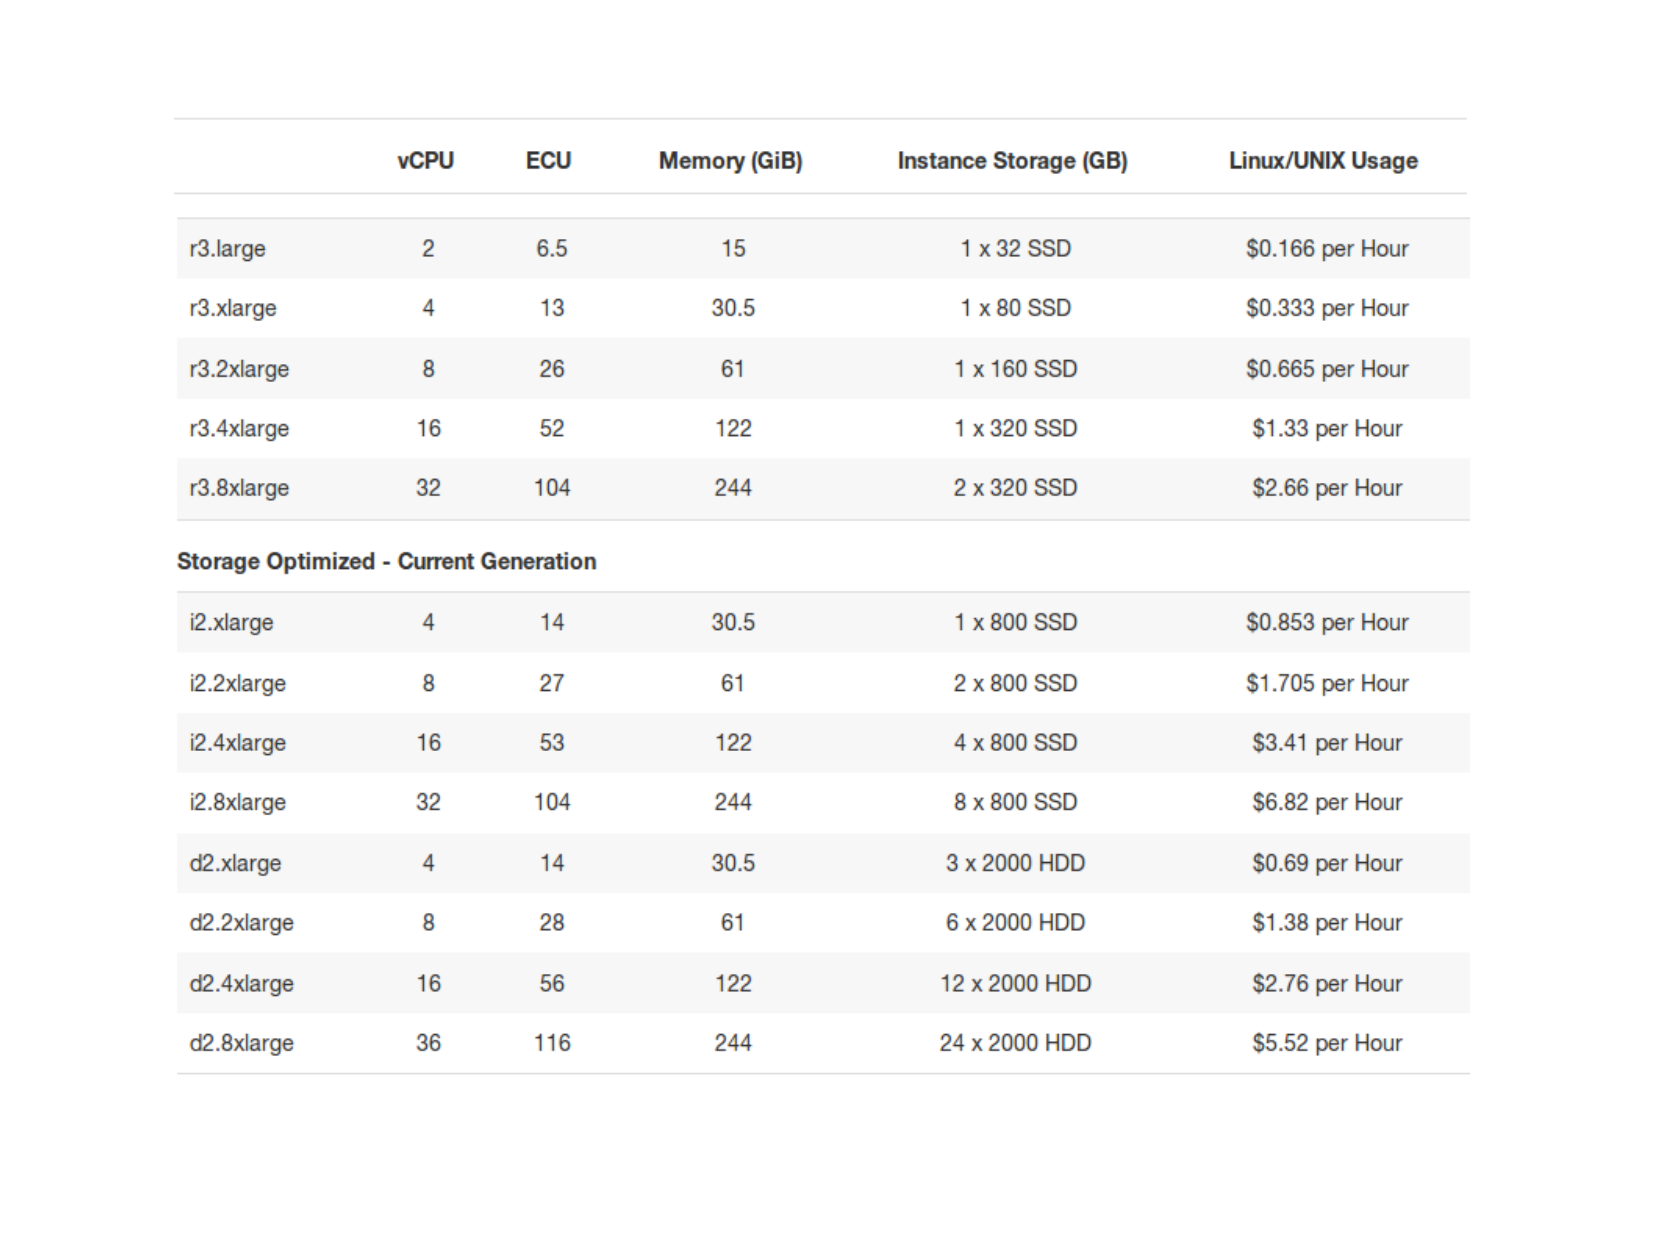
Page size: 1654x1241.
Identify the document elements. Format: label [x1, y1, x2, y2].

picture [165, 104, 1489, 1096]
